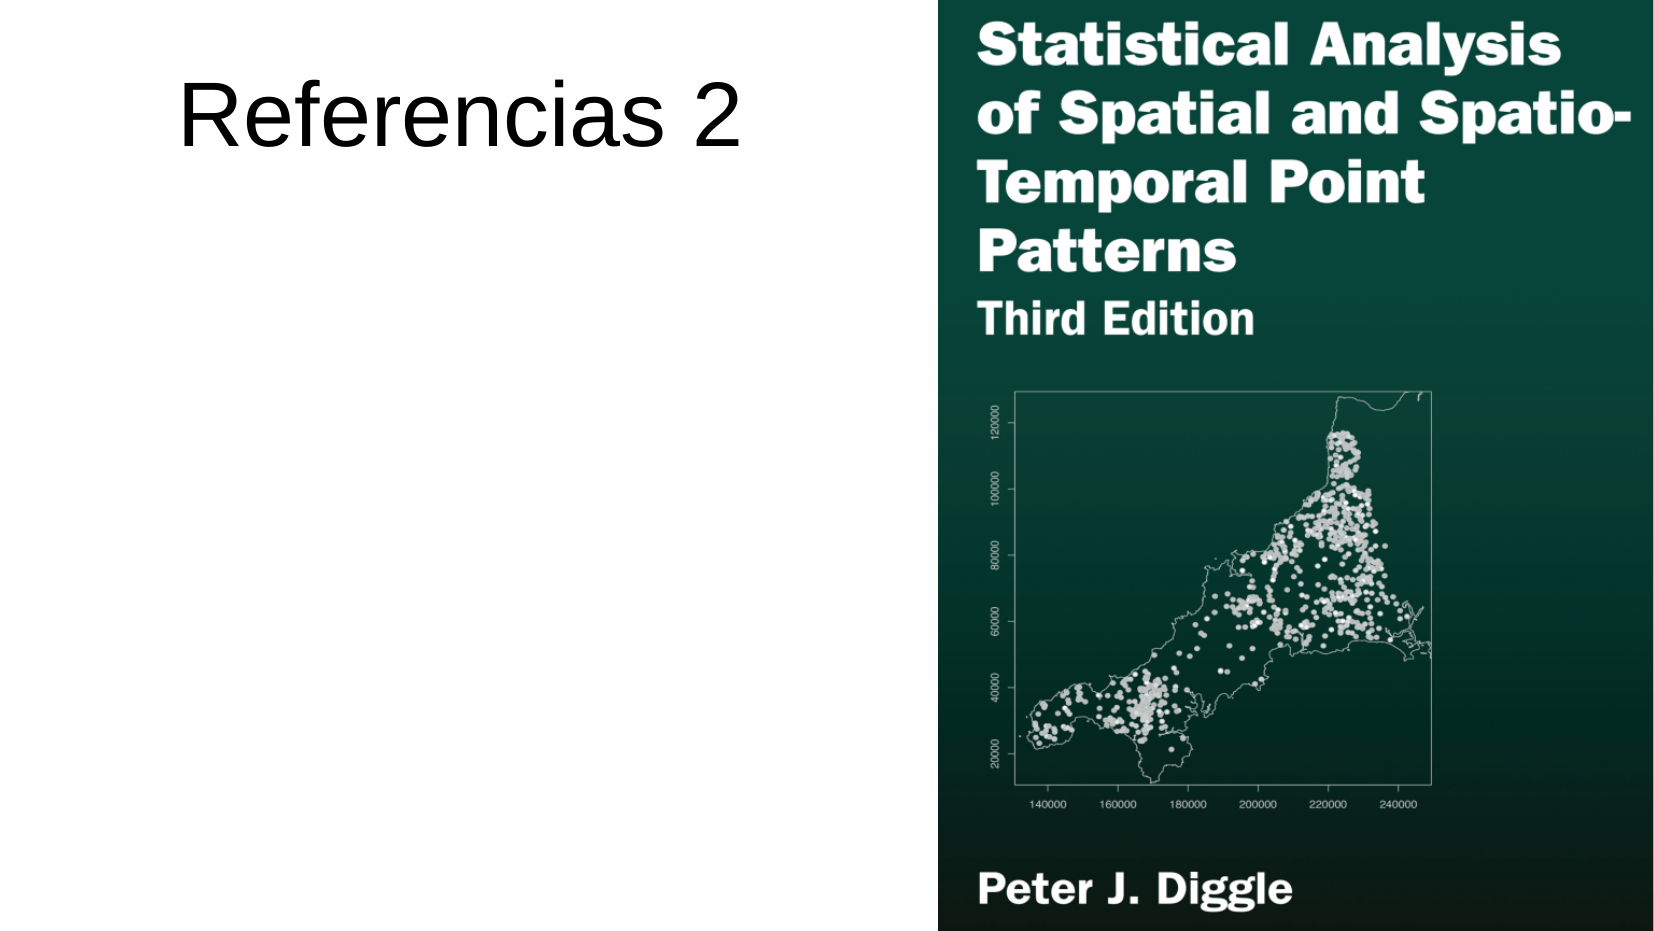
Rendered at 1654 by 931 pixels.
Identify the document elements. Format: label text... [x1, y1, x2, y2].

picture [938, 0, 1654, 931]
title Referencias 2 [0, 37, 938, 193]
